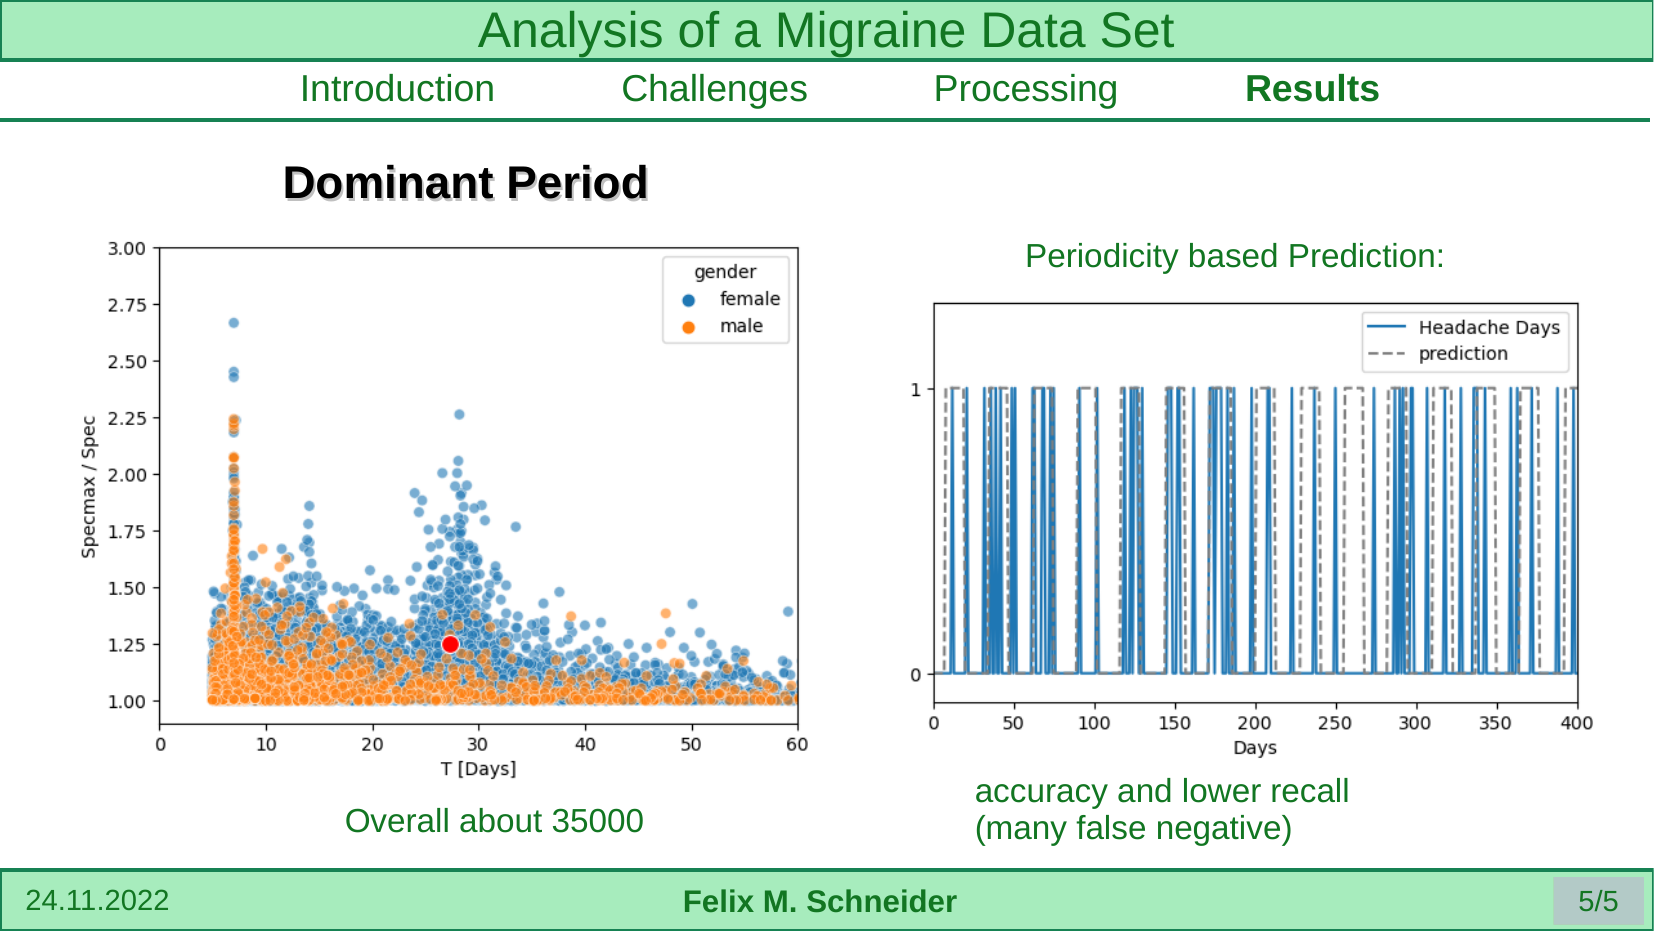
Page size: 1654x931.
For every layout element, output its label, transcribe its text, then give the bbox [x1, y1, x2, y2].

text_box Introduction Challenges Processing Results [45, 60, 1636, 117]
text_box Overall about 35000 [330, 795, 721, 884]
picture [68, 228, 822, 792]
picture [896, 290, 1606, 772]
text_box 5/5 [1553, 877, 1644, 925]
text_box Periodicity based Prediction: [1010, 230, 1521, 283]
text_box Dominant Period [64, 130, 867, 236]
title Analysis of a Migraine Data Set [0, 0, 1654, 61]
text_box accuracy and lower recall (many false negative) [960, 765, 1576, 854]
